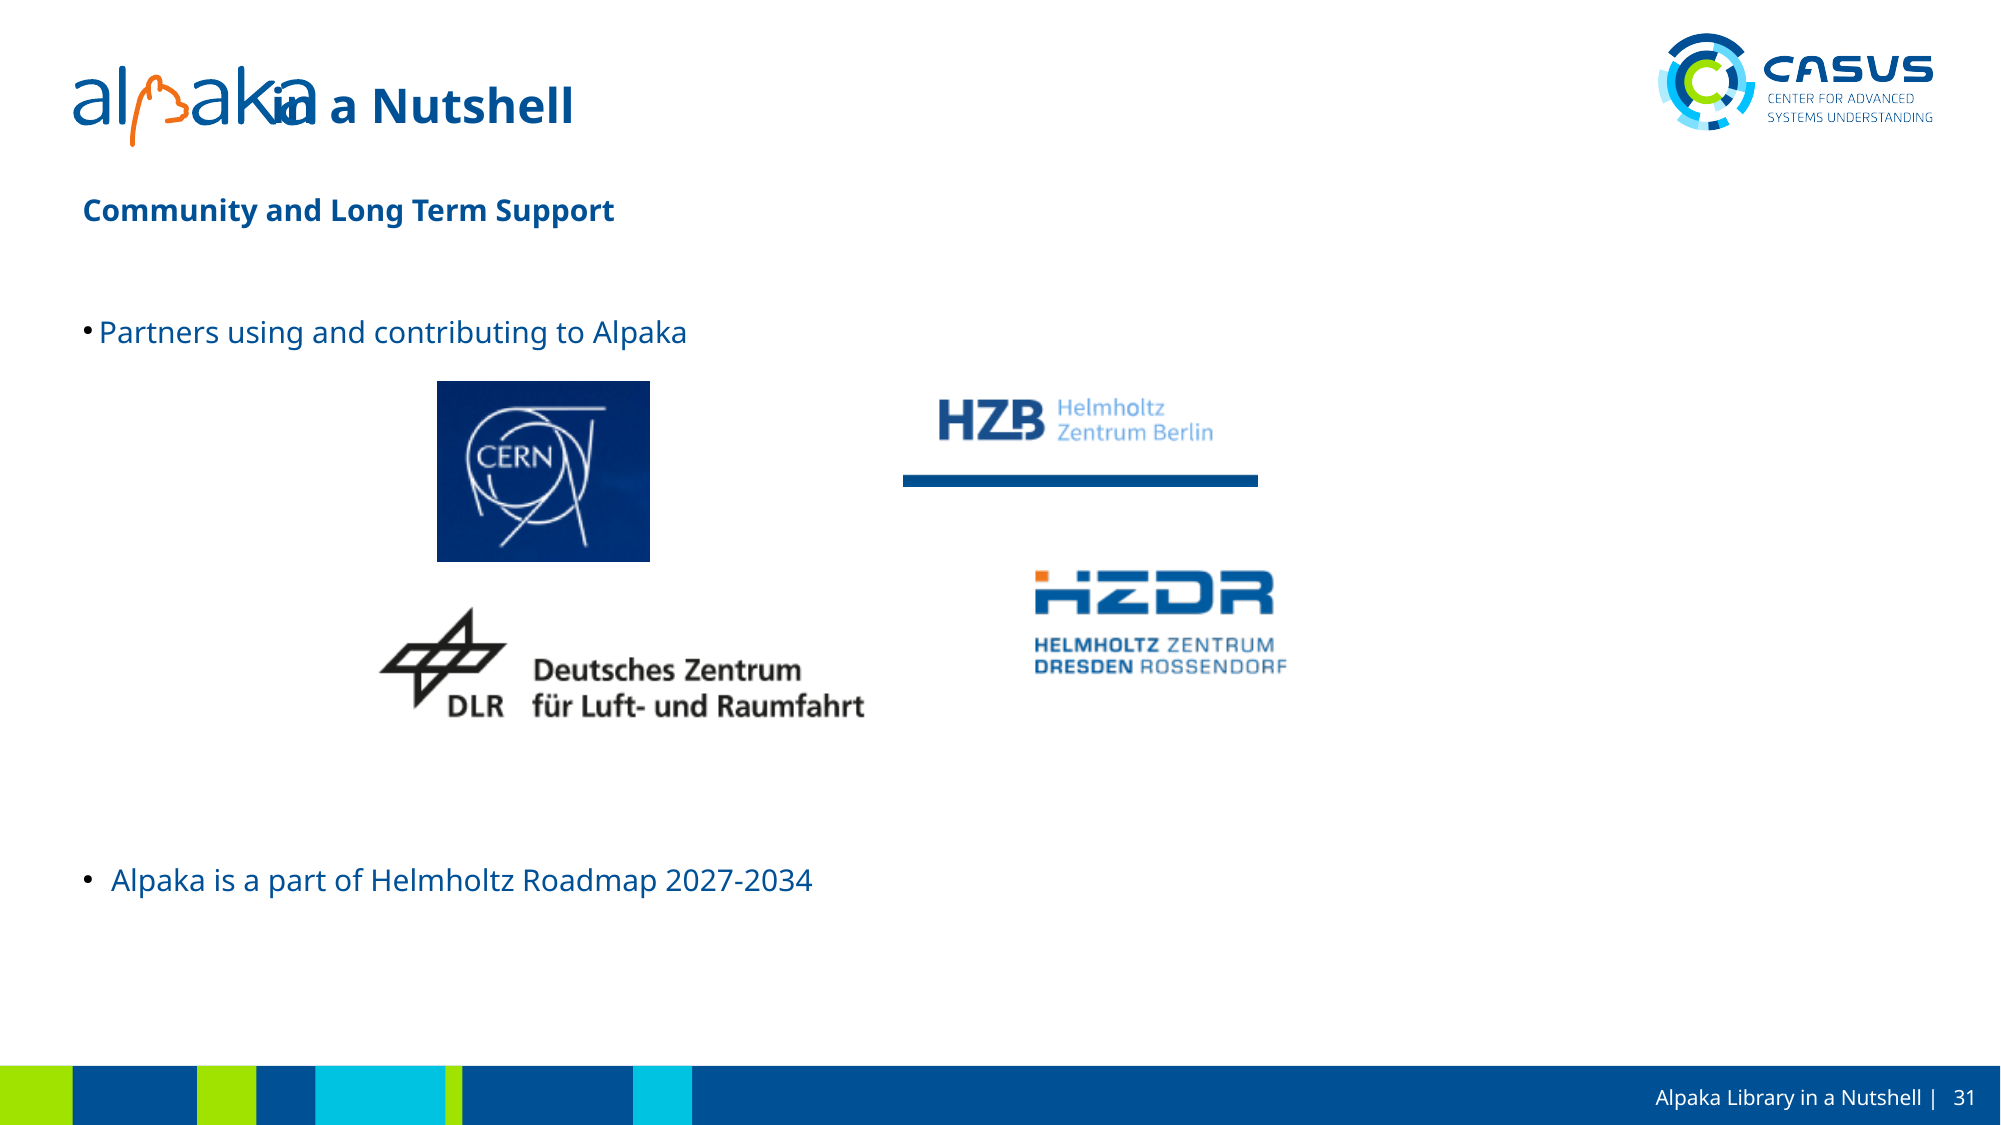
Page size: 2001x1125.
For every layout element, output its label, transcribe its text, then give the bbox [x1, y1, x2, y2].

picture [72, 64, 317, 148]
title in a Nutshell [317, 70, 709, 139]
picture [437, 381, 650, 562]
picture [903, 360, 1258, 487]
picture [373, 568, 916, 774]
list Community and Long Term Support Partners using and contributing to Alpaka Alpaka is a part of Helmholtz Roadmap 2027-2034 [82, 188, 1583, 946]
picture [984, 525, 1335, 726]
picture [1658, 33, 1933, 131]
